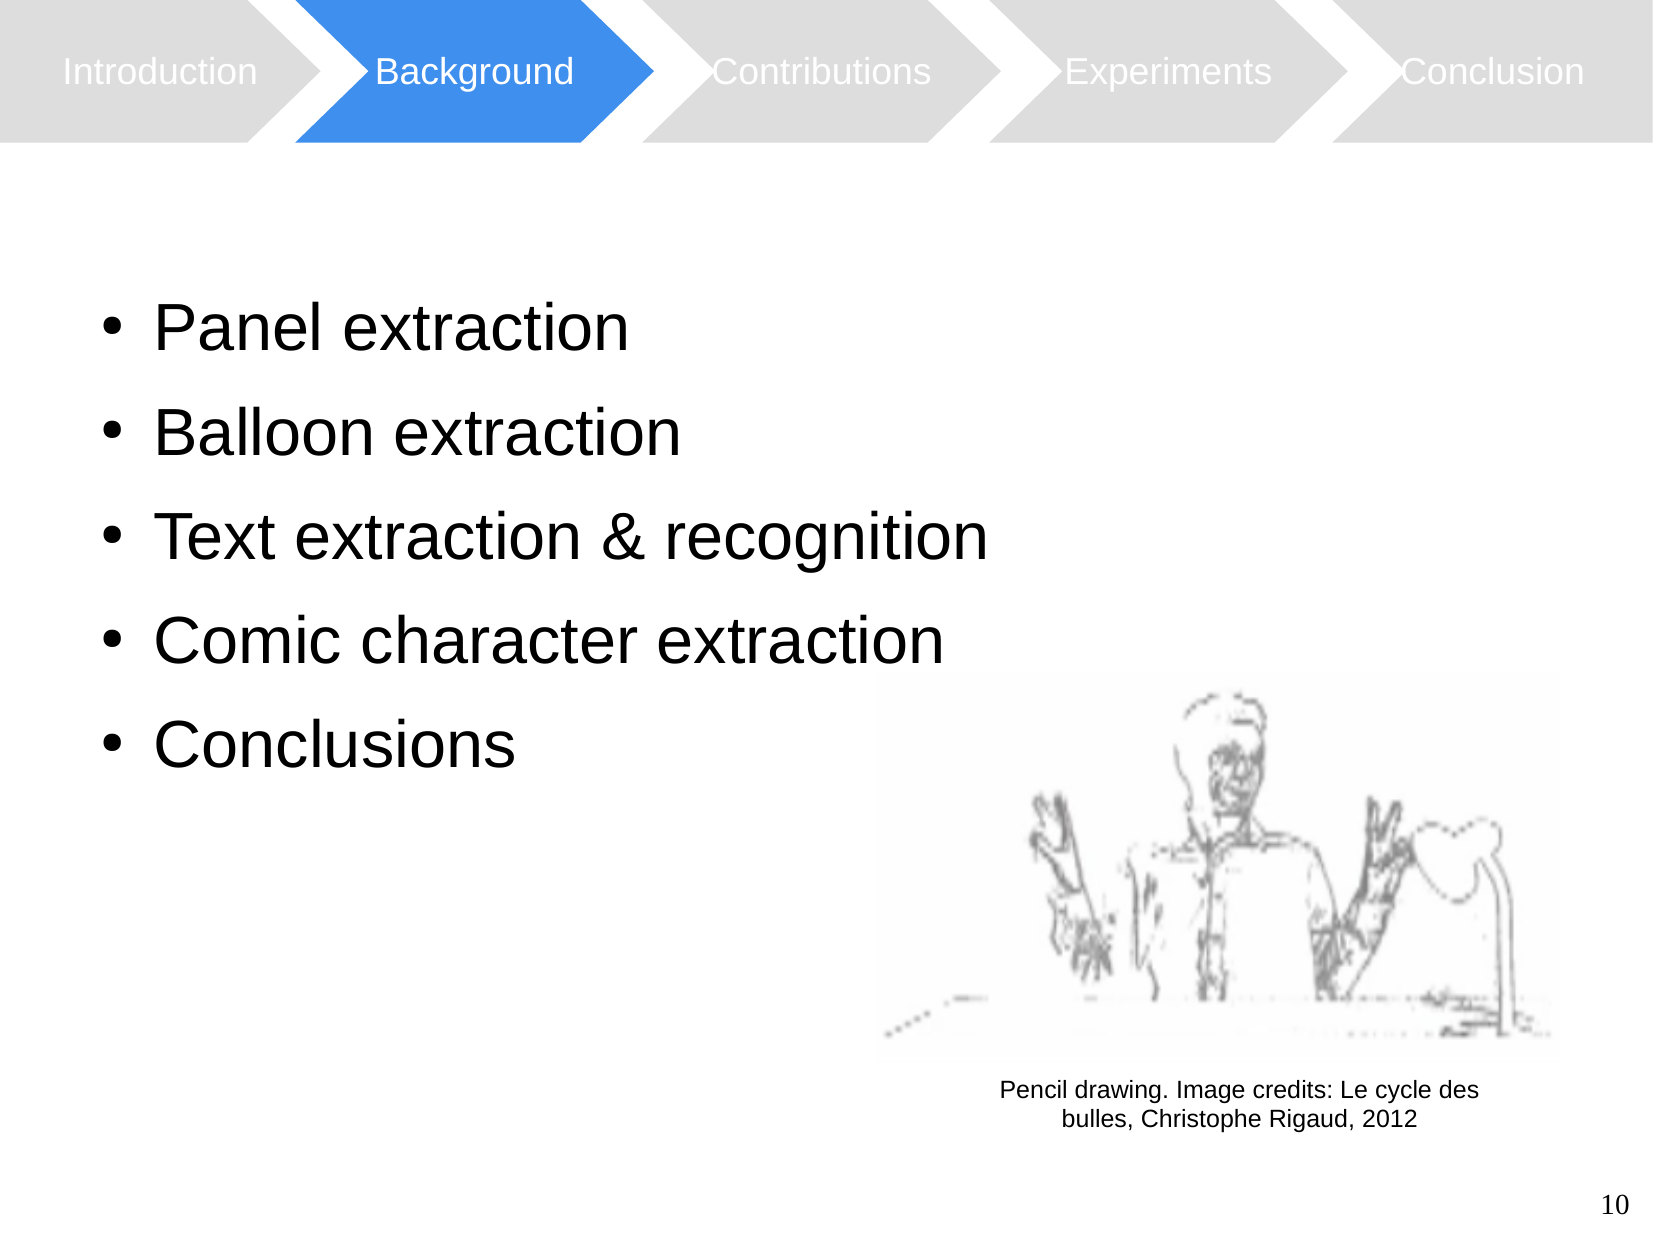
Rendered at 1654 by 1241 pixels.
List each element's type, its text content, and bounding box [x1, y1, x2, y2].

picture [875, 673, 1560, 1063]
text_box Contributions [642, 0, 1001, 143]
list Panel extraction Balloon extraction Text extraction & recognition Comic character extraction Conclusions [82, 290, 1465, 1010]
text_box Pencil drawing. Image credits: Le cycle des bulles, Christophe Rigaud, 2012 [962, 1068, 1518, 1140]
text_box Conclusion [1332, 0, 1653, 143]
text_box Background [295, 0, 654, 143]
text_box Introduction [0, 0, 321, 143]
text_box Experiments [989, 0, 1348, 143]
